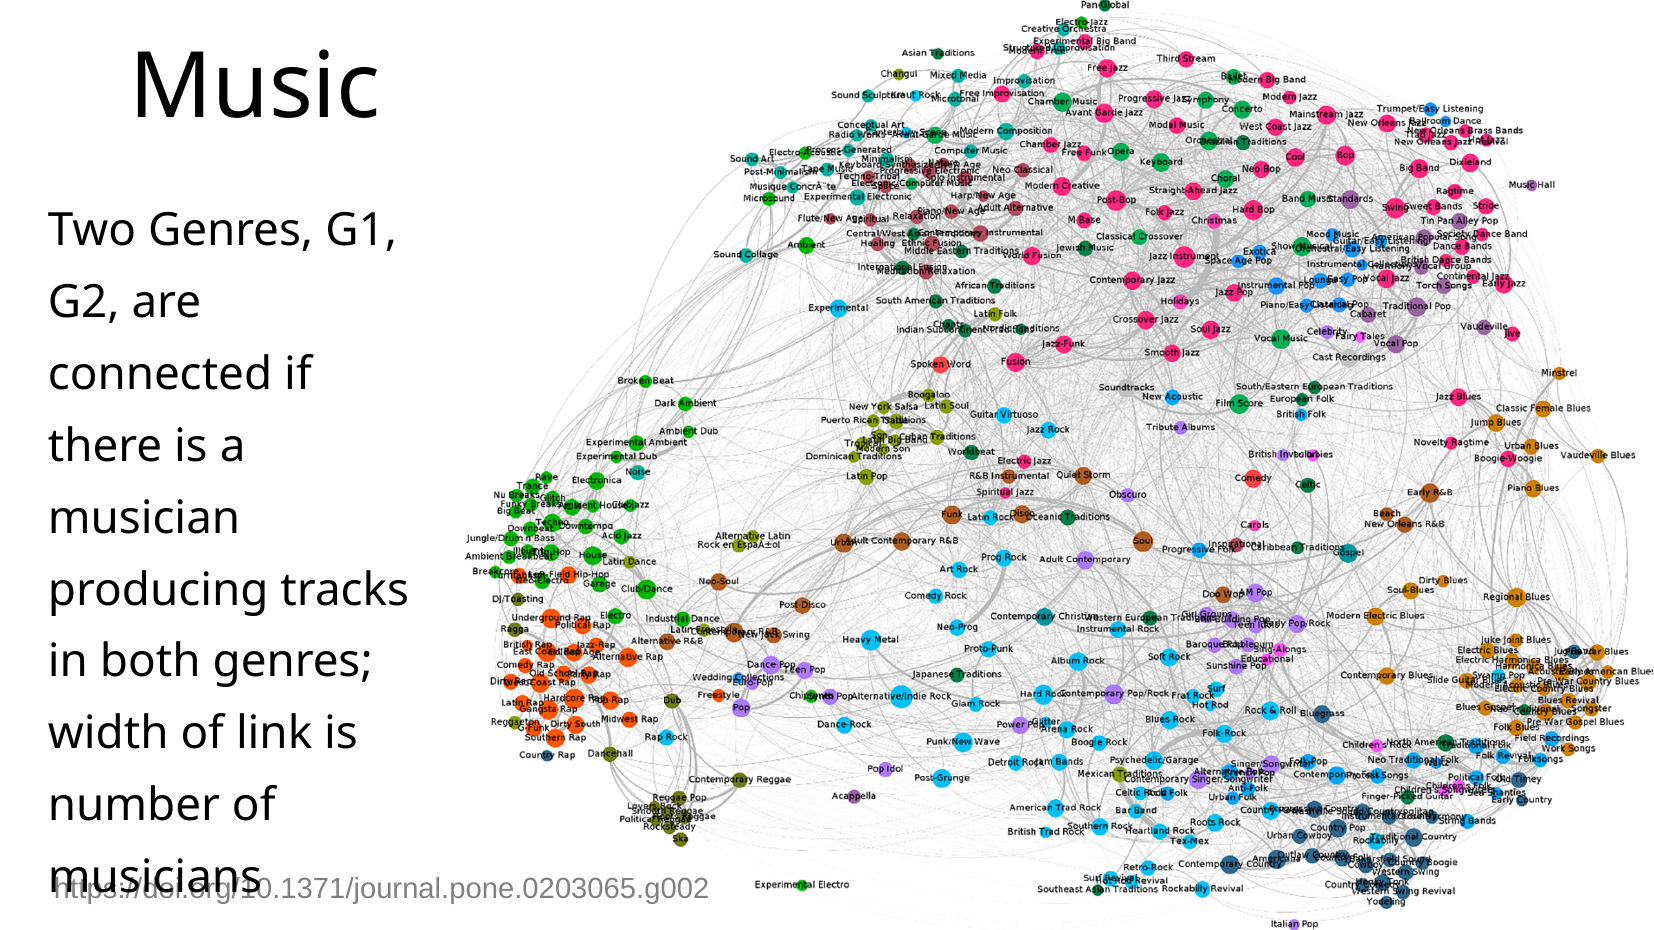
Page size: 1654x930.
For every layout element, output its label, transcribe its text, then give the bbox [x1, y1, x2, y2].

picture [465, 0, 1653, 930]
text_box https://doi.org/10.1371/journal.pone.0203065.g002 [22, 855, 751, 912]
text_box Two Genres, G1, G2, are connected if there is a musician producing tracks in both genres; width of link is number of musicians [33, 180, 436, 809]
title Music [0, 0, 511, 166]
